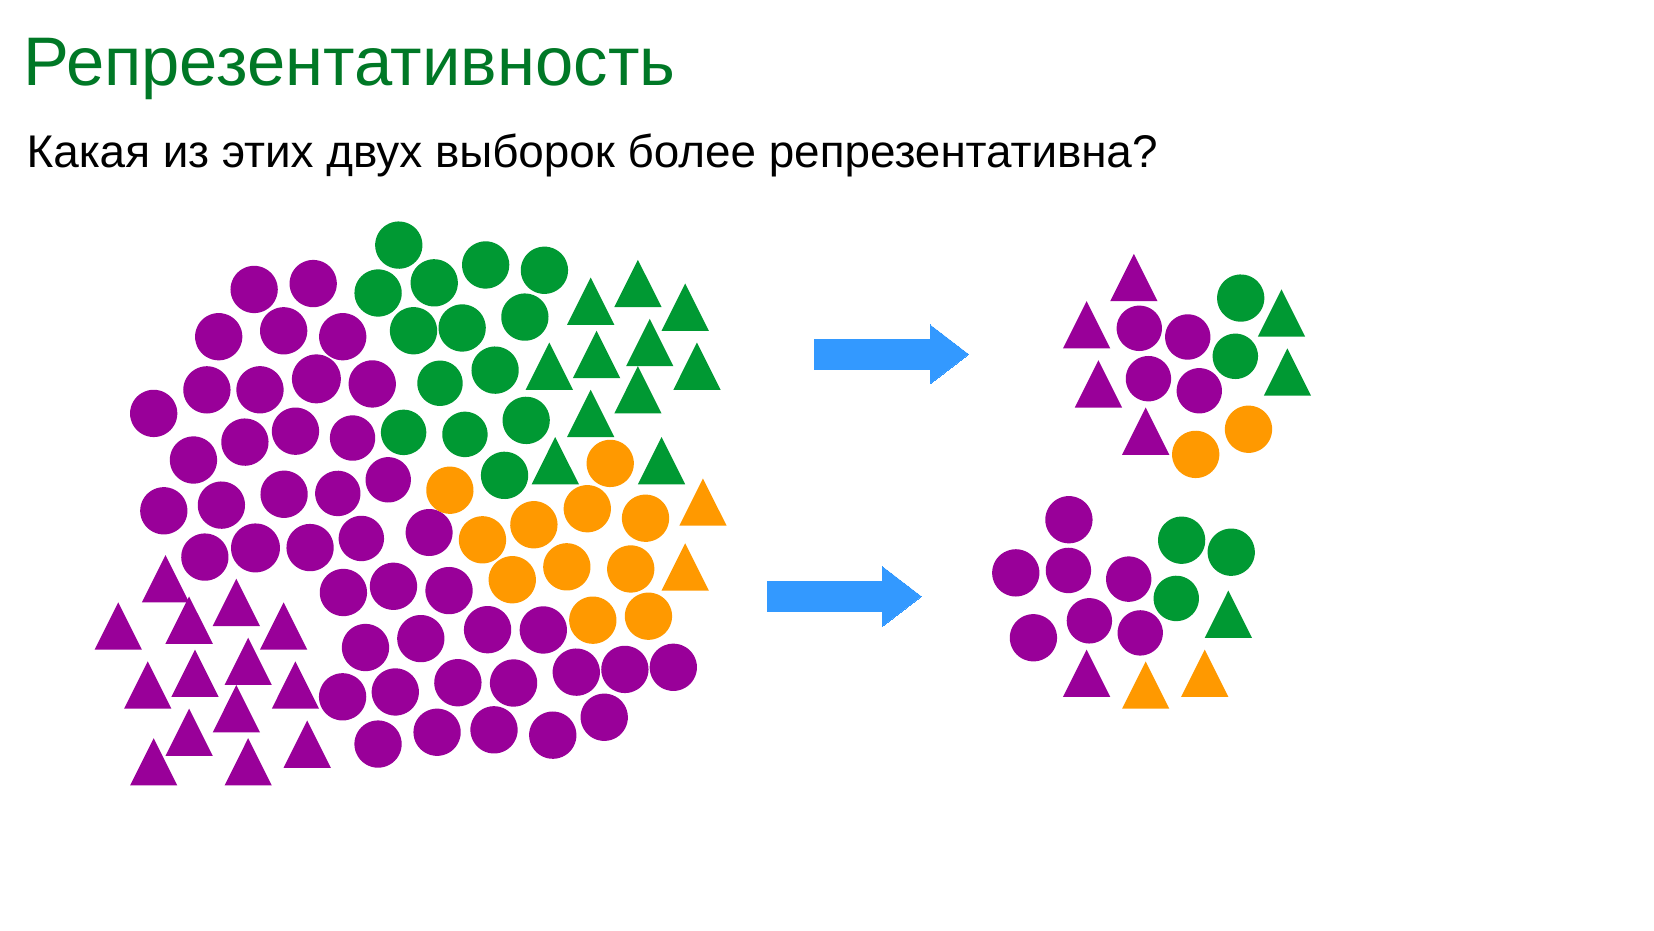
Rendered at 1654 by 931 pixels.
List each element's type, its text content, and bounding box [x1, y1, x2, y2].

text_box [236, 366, 284, 414]
text_box [529, 711, 577, 759]
text_box [348, 360, 396, 408]
text_box [354, 720, 402, 768]
text_box [329, 415, 376, 461]
text_box [470, 706, 518, 754]
text_box [224, 738, 272, 786]
text_box [442, 411, 488, 458]
text_box [519, 606, 567, 654]
text_box [231, 523, 280, 573]
text_box [458, 516, 536, 604]
text_box [661, 283, 709, 331]
text_box [165, 708, 213, 756]
text_box [318, 673, 367, 721]
text_box [1122, 661, 1170, 709]
text_box [661, 543, 709, 591]
text_box [637, 437, 686, 485]
text_box [365, 457, 411, 503]
text_box [1106, 556, 1152, 602]
text_box [212, 637, 272, 733]
text_box [183, 366, 231, 414]
text_box [1263, 348, 1312, 396]
text_box [1045, 496, 1093, 544]
text_box [94, 602, 142, 650]
text_box [679, 478, 727, 526]
text_box [1153, 575, 1199, 622]
text_box [271, 661, 320, 709]
text_box [271, 407, 320, 455]
text_box [286, 523, 334, 572]
text_box [1066, 598, 1113, 644]
text_box [341, 623, 390, 672]
text_box [291, 313, 367, 404]
text_box [230, 265, 278, 314]
text_box [397, 615, 445, 663]
text_box [130, 738, 178, 786]
text_box [169, 436, 218, 484]
text_box [624, 592, 673, 640]
text_box [197, 481, 246, 529]
text_box [1204, 590, 1253, 638]
text_box [221, 418, 269, 466]
text_box [389, 304, 486, 355]
text_box [1172, 430, 1220, 479]
text_box [380, 409, 427, 456]
text_box [1110, 253, 1158, 302]
text_box [315, 470, 361, 517]
text_box [1074, 360, 1123, 408]
text_box [552, 648, 600, 696]
text_box [502, 396, 550, 445]
text_box [140, 487, 188, 535]
text_box [525, 342, 574, 390]
text_box [425, 566, 473, 615]
text_box [371, 668, 419, 716]
text_box [580, 693, 628, 741]
text_box [489, 659, 538, 707]
text_box [260, 470, 308, 518]
text_box [434, 659, 482, 707]
text_box [480, 451, 529, 500]
text_box [992, 549, 1040, 597]
text_box [1045, 547, 1092, 594]
text_box [141, 555, 213, 644]
text_box [405, 466, 474, 557]
text_box [1224, 405, 1273, 453]
text_box [531, 437, 579, 485]
text_box [572, 330, 621, 379]
text_box [410, 259, 458, 307]
text_box [1257, 289, 1306, 337]
text_box [130, 389, 178, 438]
text_box [1217, 274, 1265, 322]
text_box [1165, 314, 1211, 360]
text_box [1125, 355, 1172, 402]
text_box [417, 360, 463, 406]
text_box [520, 246, 569, 294]
text_box [463, 606, 512, 654]
text_box [543, 543, 591, 591]
text_box [354, 269, 402, 317]
text_box [124, 661, 172, 709]
text_box [1117, 610, 1163, 656]
text_box [569, 596, 617, 644]
text_box [1122, 407, 1170, 455]
text_box [510, 501, 558, 549]
text_box [181, 533, 229, 581]
text_box [501, 293, 549, 341]
text_box [462, 241, 510, 289]
text_box [289, 259, 337, 308]
text_box [471, 346, 519, 394]
text_box [212, 578, 261, 627]
text_box [1062, 301, 1111, 349]
text_box [1116, 305, 1162, 352]
text_box [259, 602, 308, 650]
text_box [369, 562, 418, 610]
title Репрезентативность [23, 23, 1630, 118]
text_box [1176, 368, 1222, 414]
text_box [607, 545, 655, 593]
text_box [621, 494, 670, 542]
text_box [814, 324, 969, 384]
text_box [586, 439, 634, 488]
text_box [601, 643, 697, 694]
text_box [567, 277, 615, 325]
text_box [1062, 649, 1111, 697]
text_box [375, 221, 423, 269]
text_box [614, 318, 674, 414]
text_box [1158, 516, 1206, 564]
text_box [567, 389, 615, 438]
text_box [1009, 614, 1058, 662]
text_box [673, 342, 721, 390]
text_box [614, 259, 662, 308]
text_box [171, 649, 219, 697]
text_box [1212, 333, 1259, 380]
text_box [1207, 528, 1255, 576]
text_box [563, 485, 611, 533]
text_box [338, 515, 385, 562]
text_box [1181, 649, 1229, 697]
text_box [413, 708, 461, 756]
text_box [767, 566, 922, 627]
text_box [195, 313, 243, 361]
text_box [319, 568, 368, 617]
text_box Какая из этих двух выборок более репрезентативна? [11, 118, 1630, 217]
text_box [260, 307, 308, 355]
text_box [283, 720, 331, 768]
